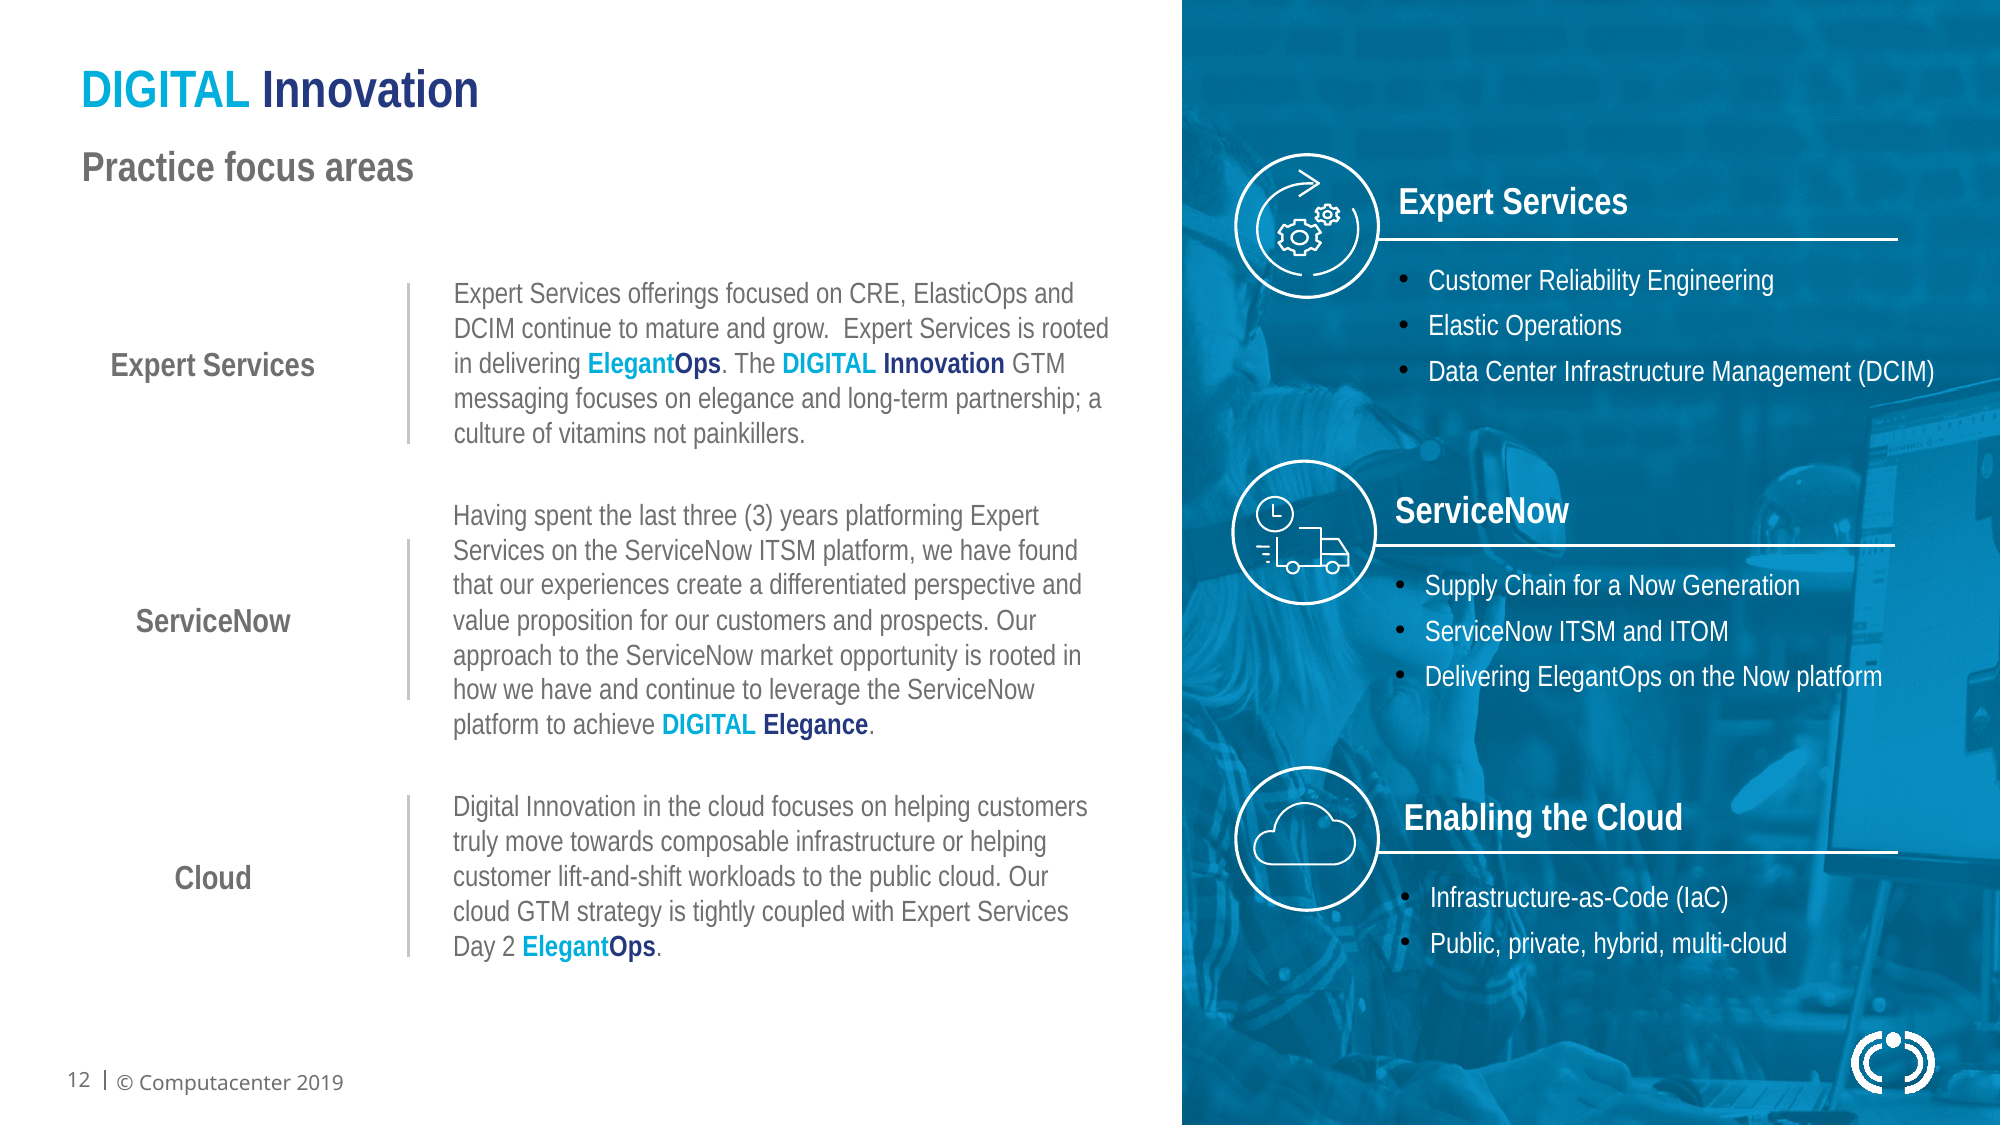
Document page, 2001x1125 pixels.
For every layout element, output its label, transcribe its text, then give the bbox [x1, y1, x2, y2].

text_box Having spent the last three (3) years platforming Expert Services on the ServiceNow ITSM platform, we have found that our experiences create a differentiated perspective and value proposition for our customers and prospects. Our approach to the ServiceNow market opportunity is rooted in how we have and continue to leverage the ServiceNow platform to achieve DIGITAL Elegance. [438, 488, 1128, 751]
text_box © Computacenter 2019 [116, 1061, 908, 1097]
picture [1864, 1045, 1881, 1081]
text_box Expert Services [1399, 177, 1629, 222]
text_box Digital Innovation in the cloud focuses on helping customers truly move towards composable infrastructure or helping customer lift-and-shift workloads to the public cloud. Our cloud GTM strategy is tightly coupled with Expert Services Day 2 ElegantOps. [438, 780, 1128, 972]
text_box Expert Services offerings focused on CRE, ElasticOps and DCIM continue to mature and grow. Expert Services is rooted in delivering ElegantOps. The DIGITAL Innovation GTM messaging focuses on elegance and long-term partnership; a culture of vitamins not painkillers. [438, 266, 1128, 459]
picture [1852, 1032, 1881, 1093]
text_box ServiceNow [46, 591, 380, 648]
text_box Infrastructure-as-Code (IaC) Public, private, hybrid, multi-cloud [1400, 879, 1911, 959]
text_box 12 [66, 1059, 103, 1096]
text_box Cloud [56, 848, 370, 904]
text_box Customer Reliability Engineering Elastic Operations Data Center Infrastructure Management (DCIM) [1399, 261, 1954, 387]
text_box Enabling the Cloud [1404, 793, 1684, 839]
text_box ServiceNow [1395, 486, 1569, 531]
text_box Expert Services [56, 335, 370, 392]
text_box [1182, 0, 2000, 1125]
picture [1887, 1033, 1900, 1047]
picture [1905, 1045, 1923, 1081]
text_box Practice focus areas [66, 137, 1167, 199]
title DIGITAL Innovation [66, 54, 1182, 127]
picture [1905, 1032, 1934, 1093]
text_box Supply Chain for a Now Generation ServiceNow ITSM and ITOM Delivering ElegantOps on the Now platform [1395, 567, 1924, 692]
